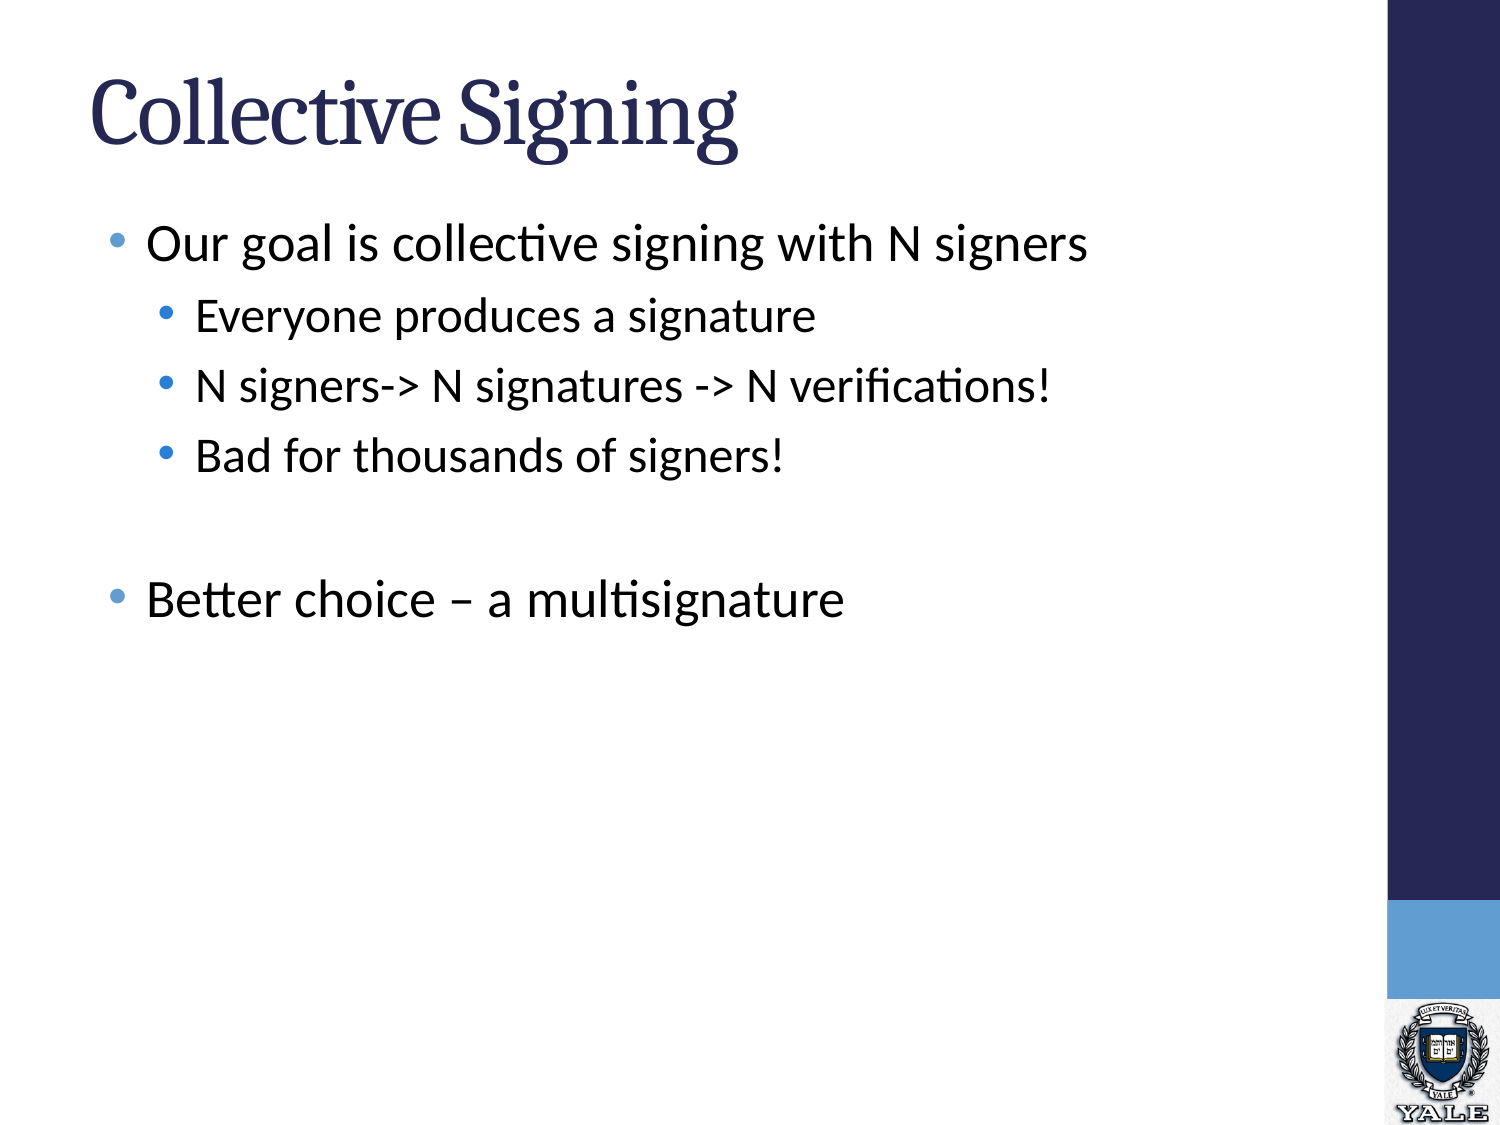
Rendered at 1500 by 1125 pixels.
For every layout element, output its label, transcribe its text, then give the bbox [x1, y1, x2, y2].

title Collective Signing [75, 12, 1325, 200]
picture [1384, 999, 1500, 1125]
list Our goal is collective signing with N signers Everyone produces a signature N signers-> N signatures -> N verifications! Bad for thousands of signers! Better choice – a multisignature [75, 200, 1325, 1063]
